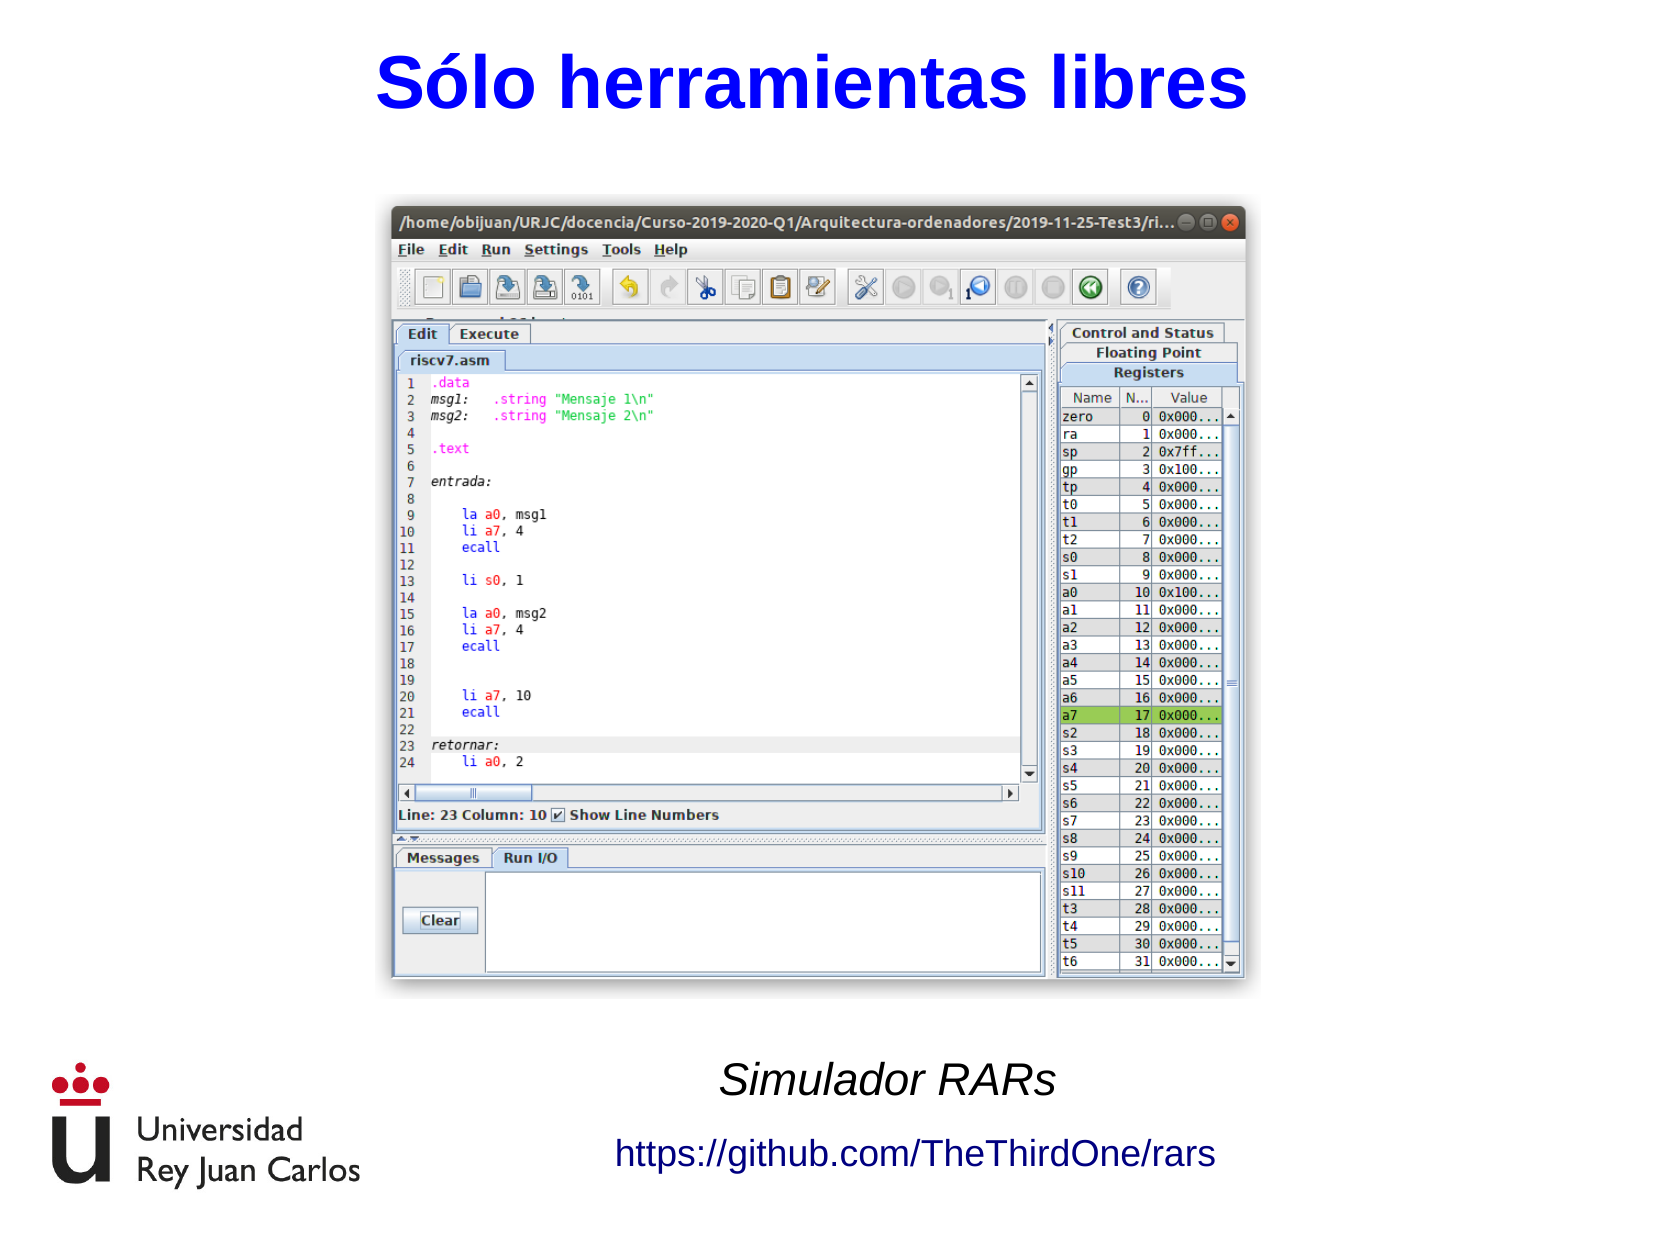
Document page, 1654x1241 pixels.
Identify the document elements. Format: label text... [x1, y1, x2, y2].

picture [31, 1049, 376, 1200]
picture [375, 194, 1261, 1000]
text_box Sólo herramientas libres [64, 40, 1561, 125]
text_box Simulador RARs [630, 1050, 1111, 1111]
text_box https://github.com/TheThirdOne/rars [600, 1125, 1232, 1182]
